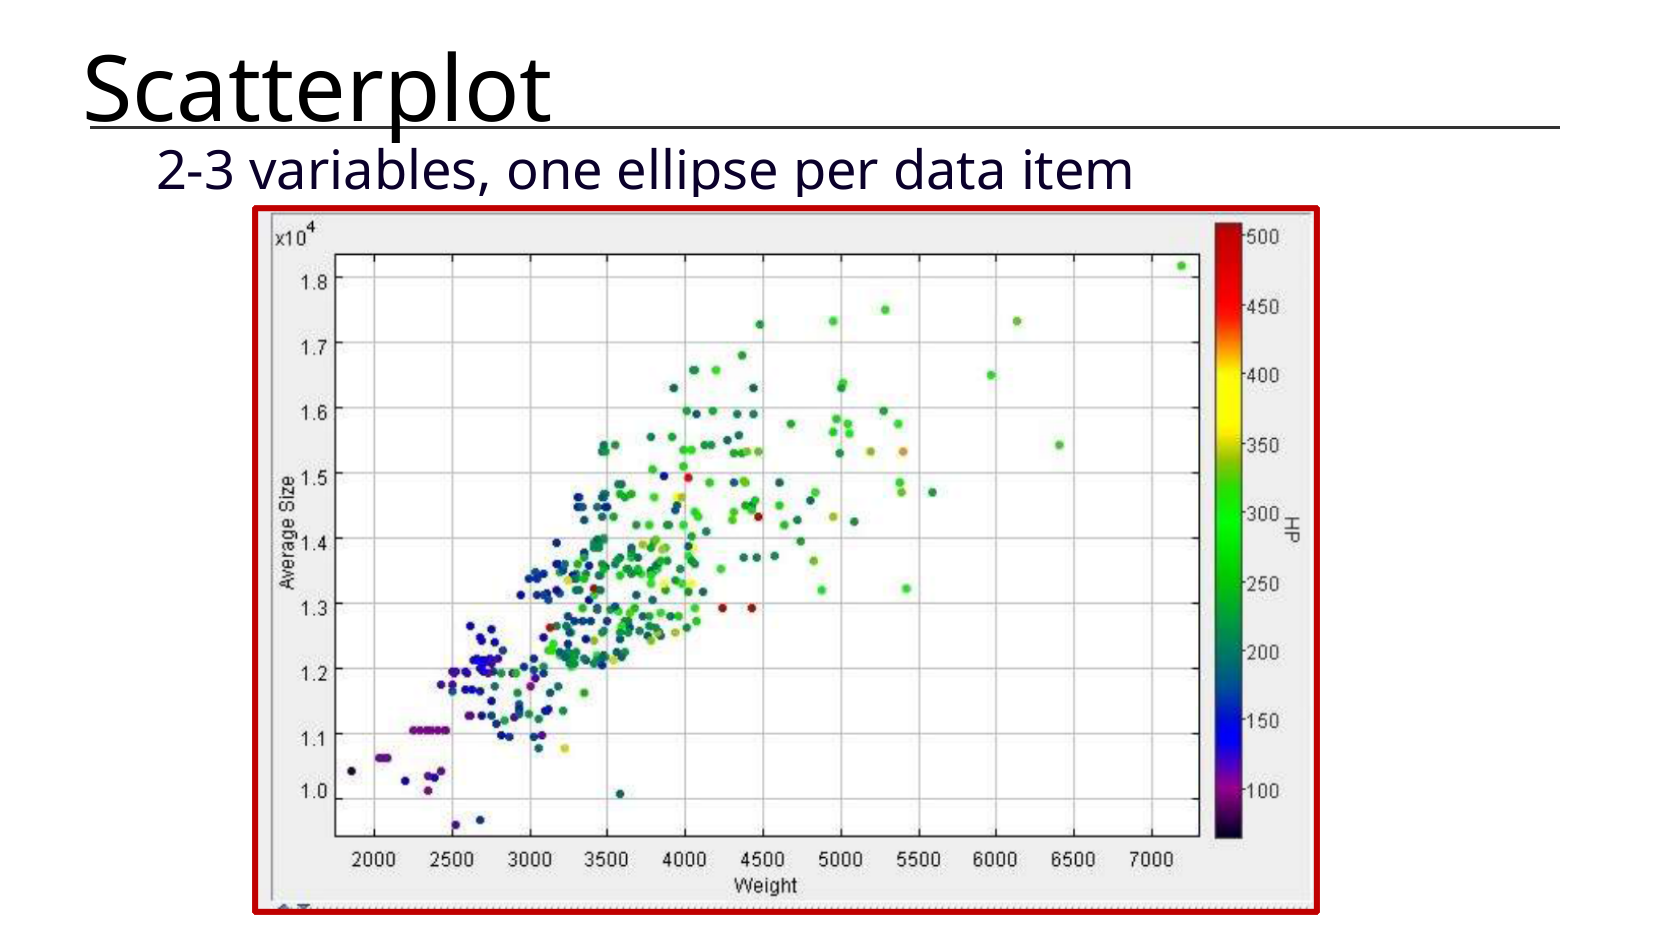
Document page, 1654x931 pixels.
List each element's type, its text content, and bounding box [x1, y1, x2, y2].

text_box 2-3 variables, one ellipse per data item [83, 127, 1591, 216]
picture [248, 197, 1323, 919]
title Scatterplot [82, 32, 1571, 140]
